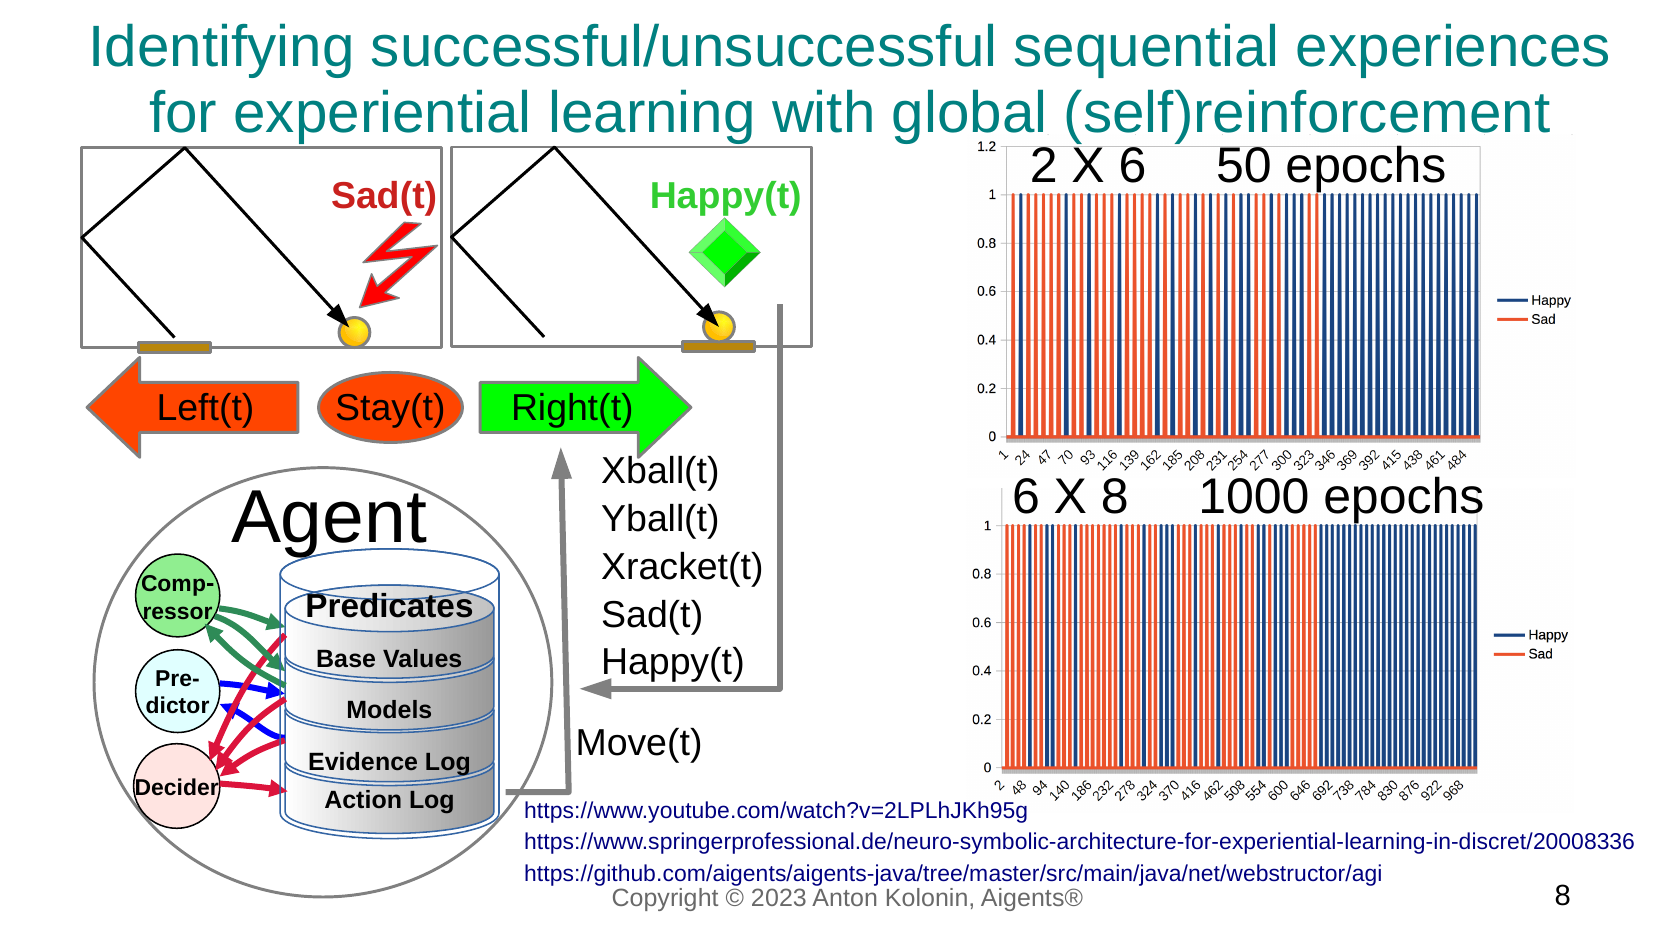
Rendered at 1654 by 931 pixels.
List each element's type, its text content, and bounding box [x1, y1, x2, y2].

text_box Stay(t) [318, 372, 463, 443]
text_box [138, 342, 211, 353]
text_box Xball(t) Yball(t) Xracket(t) Sad(t) Happy(t) [586, 441, 796, 762]
text_box Base Values [285, 612, 494, 679]
text_box Models [285, 662, 494, 730]
text_box Evidence Log [285, 714, 494, 782]
picture [688, 225, 765, 290]
text_box 2 X 6 50 epochs [1014, 147, 1504, 201]
text_box [682, 311, 755, 352]
text_box Pre- dictor [135, 649, 220, 733]
text_box Identifying successful/unsuccessful sequential experiences for experiential learning with global (self)reinforcement [0, 10, 1653, 147]
text_box Move(t) [560, 713, 732, 771]
text_box 6 X 8 1000 epochs [997, 460, 1542, 532]
text_box Action Log [285, 767, 494, 834]
picture [966, 488, 1574, 790]
text_box Agent [216, 467, 486, 576]
text_box Right(t) [480, 357, 691, 441]
text_box Predicates [290, 580, 553, 642]
text_box Decider [133, 743, 220, 829]
text_box https://www.youtube.com/watch?v=2LPLhJKh95g https://www.springerprofessional.de/neuro-symbolic-architecture-for-experiential-learning-in-discret/20008336 https://github.com/aigents/aigents-java/tree/master/src/main/java/net/webstructor/agi [509, 790, 1651, 902]
text_box Sad(t) [316, 167, 465, 225]
text_box Comp- ressor [135, 554, 220, 637]
text_box [359, 225, 438, 308]
picture [967, 147, 1576, 478]
text_box Happy(t) [634, 167, 833, 225]
text_box [339, 317, 370, 348]
text_box Left(t) [87, 357, 298, 458]
